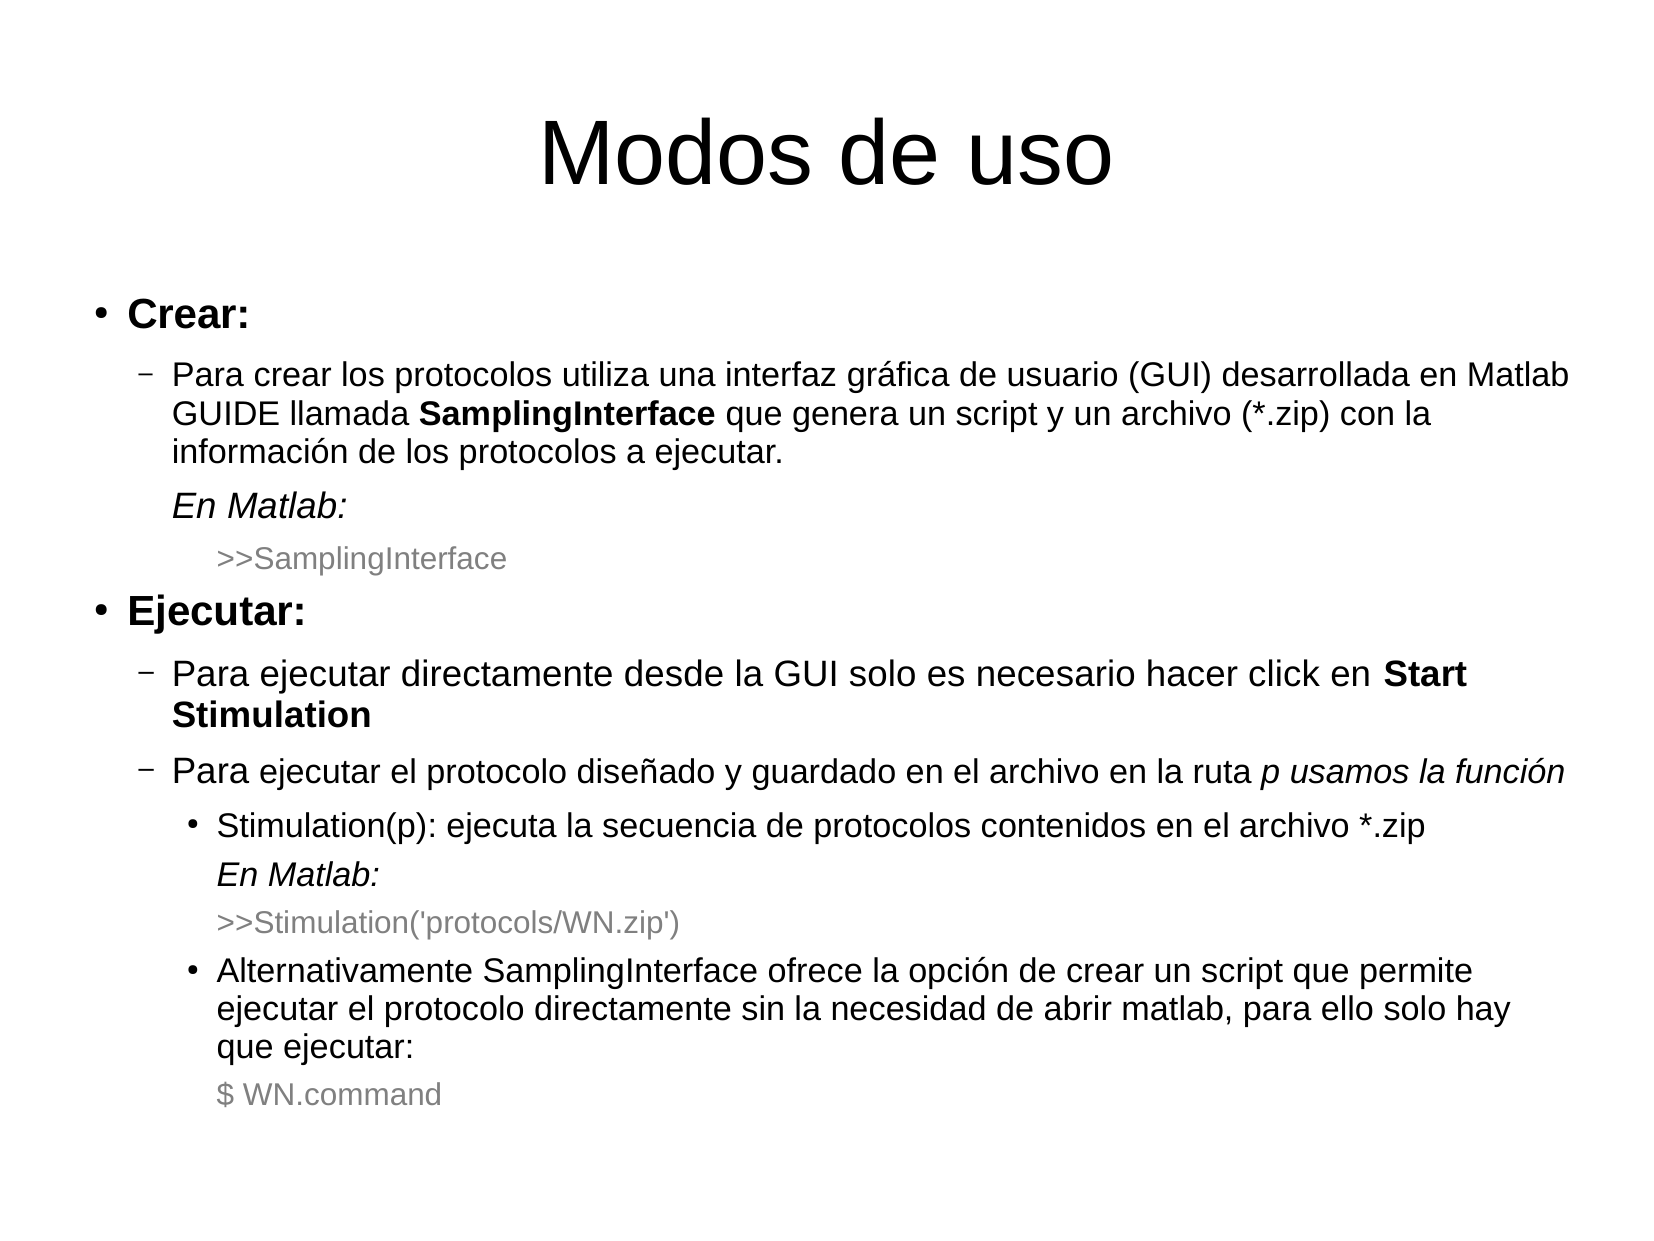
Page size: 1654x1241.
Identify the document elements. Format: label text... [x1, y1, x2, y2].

title Modos de uso [82, 49, 1571, 257]
list Crear: Para crear los protocolos utiliza una interfaz gráfica de usuario (GUI) desarrollada en Matlab GUIDE llamada SamplingInterface que genera un script y un archivo (*.zip) con la información de los protocolos a ejecutar. En Matlab: >>SamplingInterface Ejecutar: Para ejecutar directamente desde la GUI solo es necesario hacer click en Start Stimulation Para ejecutar el protocolo diseñado y guardado en el archivo en la ruta p usamos la función Stimulation(p): ejecuta la secuencia de protocolos contenidos en el archivo *.zip En Matlab: >>Stimulation('protocols/WN.zip') Alternativamente SamplingInterface ofrece la opción de crear un script que permite ejecutar el protocolo directamente sin la necesidad de abrir matlab, para ello solo hay que ejecutar: $ WN.command [82, 290, 1571, 1141]
